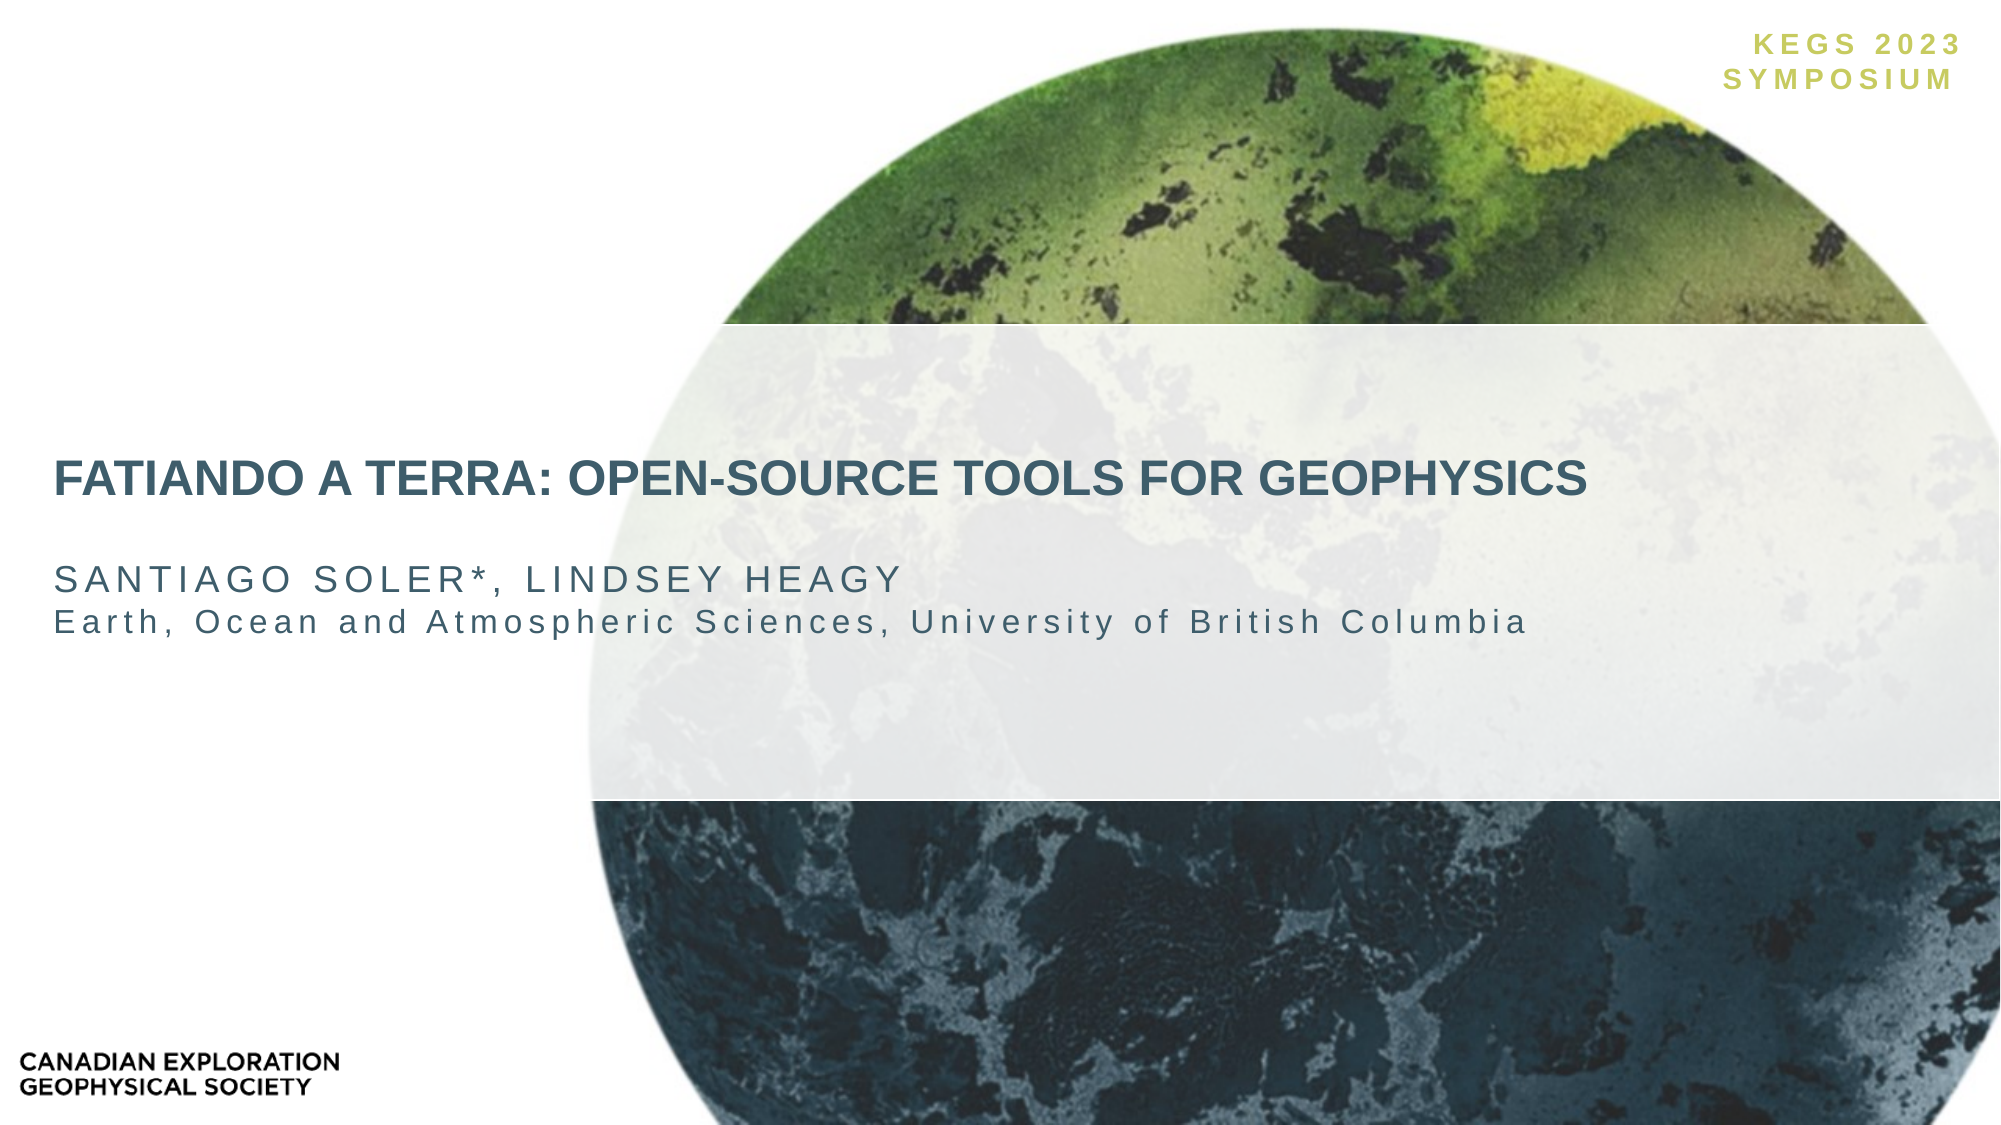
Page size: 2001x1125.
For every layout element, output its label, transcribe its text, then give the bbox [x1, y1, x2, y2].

picture [500, 800, 2001, 1125]
picture [16, 1042, 348, 1118]
text_box Fatiando a Terra: Open-source tools for geophysics Santiago soler*, lindsey heagy Earth, Ocean and Atmospheric Sciences, University of British Columbia [38, 325, 2001, 800]
text_box KEGS 2023 SYMPOSIUM [1544, 17, 1980, 103]
picture [500, 0, 2001, 325]
